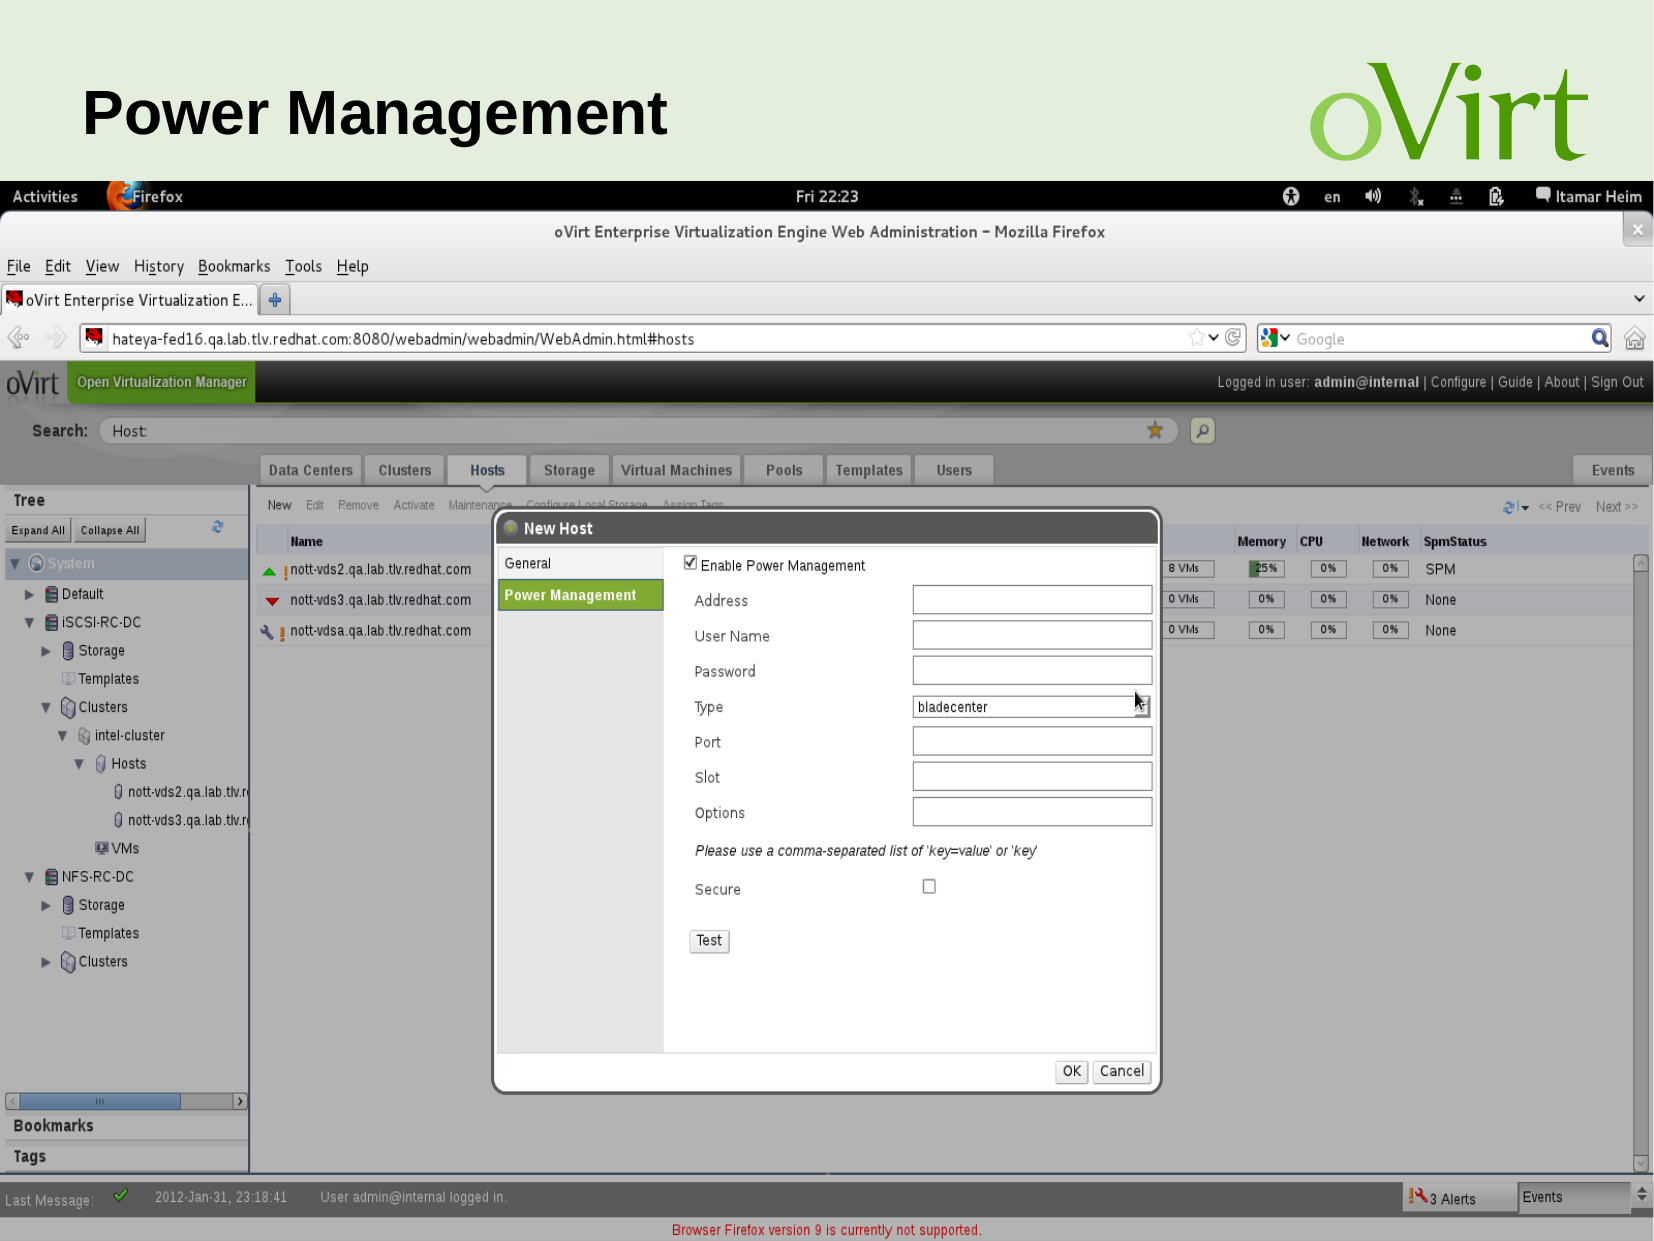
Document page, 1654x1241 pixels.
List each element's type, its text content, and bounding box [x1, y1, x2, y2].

picture [0, 181, 1654, 1241]
title Power Management [82, 37, 1571, 181]
